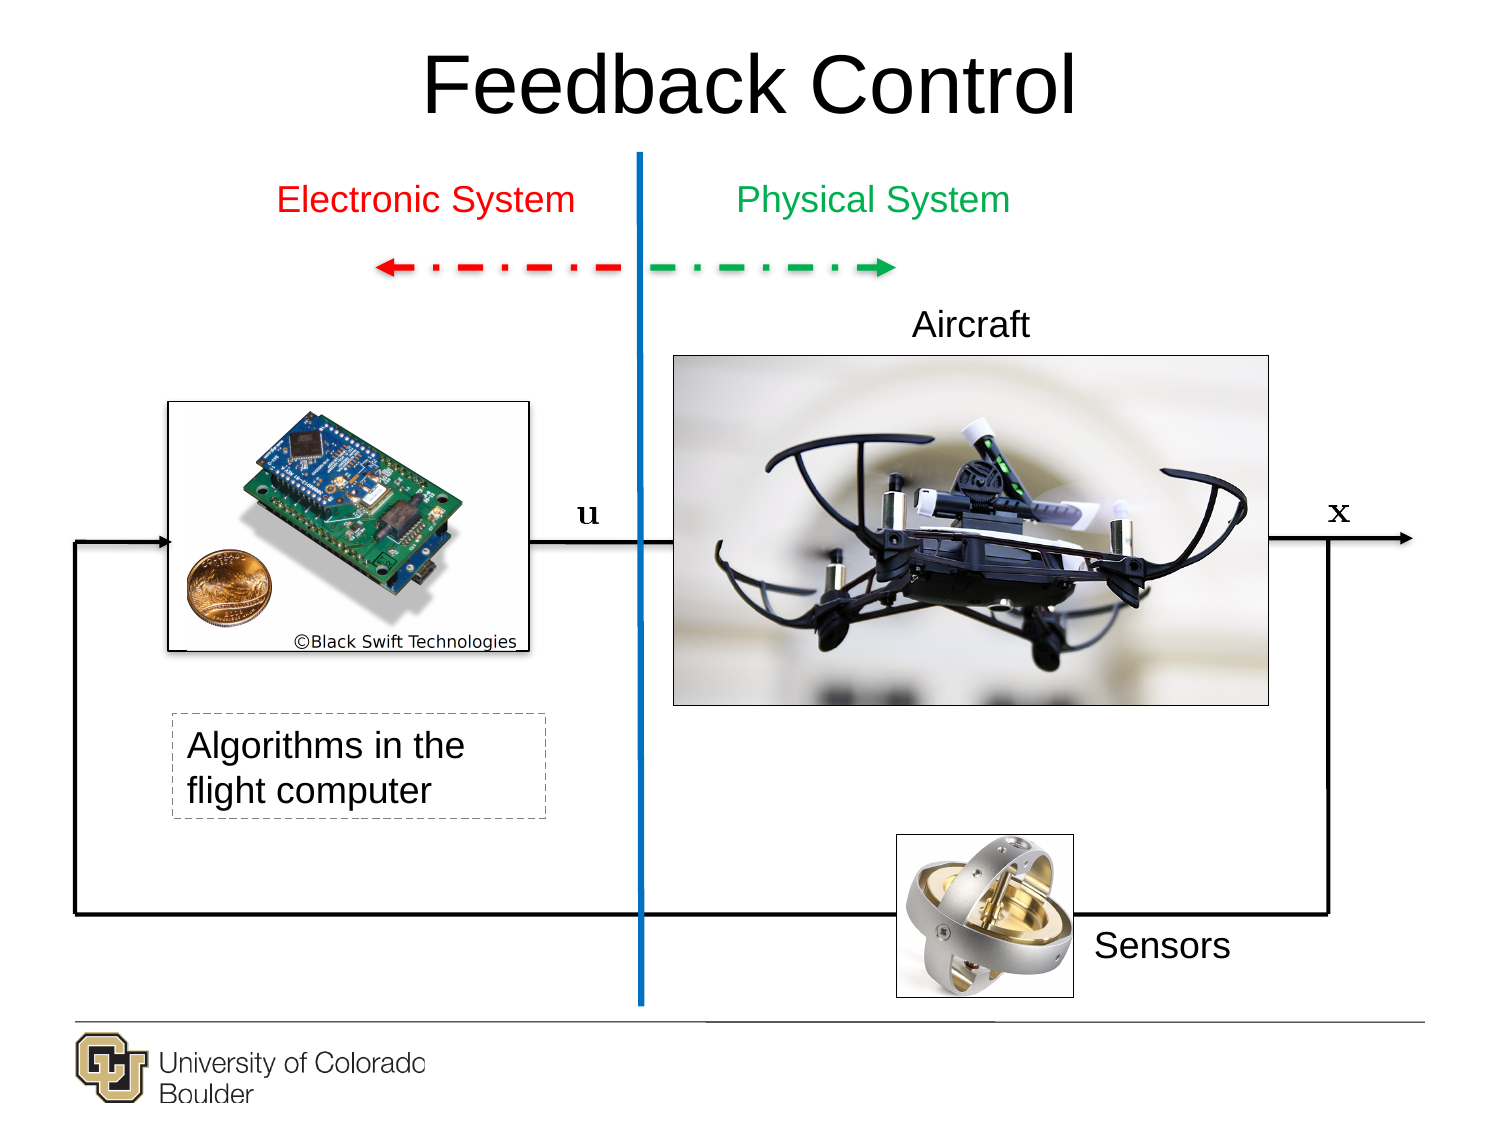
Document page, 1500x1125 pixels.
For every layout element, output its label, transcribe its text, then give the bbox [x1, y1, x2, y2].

picture [187, 408, 516, 651]
picture [577, 507, 599, 524]
picture [896, 834, 1074, 998]
title Feedback Control [75, 26, 1425, 135]
picture [1328, 505, 1350, 522]
text_box Algorithms in the flight computer [172, 713, 546, 819]
text_box Electronic System [261, 168, 591, 228]
text_box Aircraft [897, 292, 1046, 353]
text_box Physical System [721, 168, 1026, 228]
text_box [168, 401, 530, 651]
picture [673, 355, 1269, 706]
text_box Sensors [1079, 913, 1246, 974]
